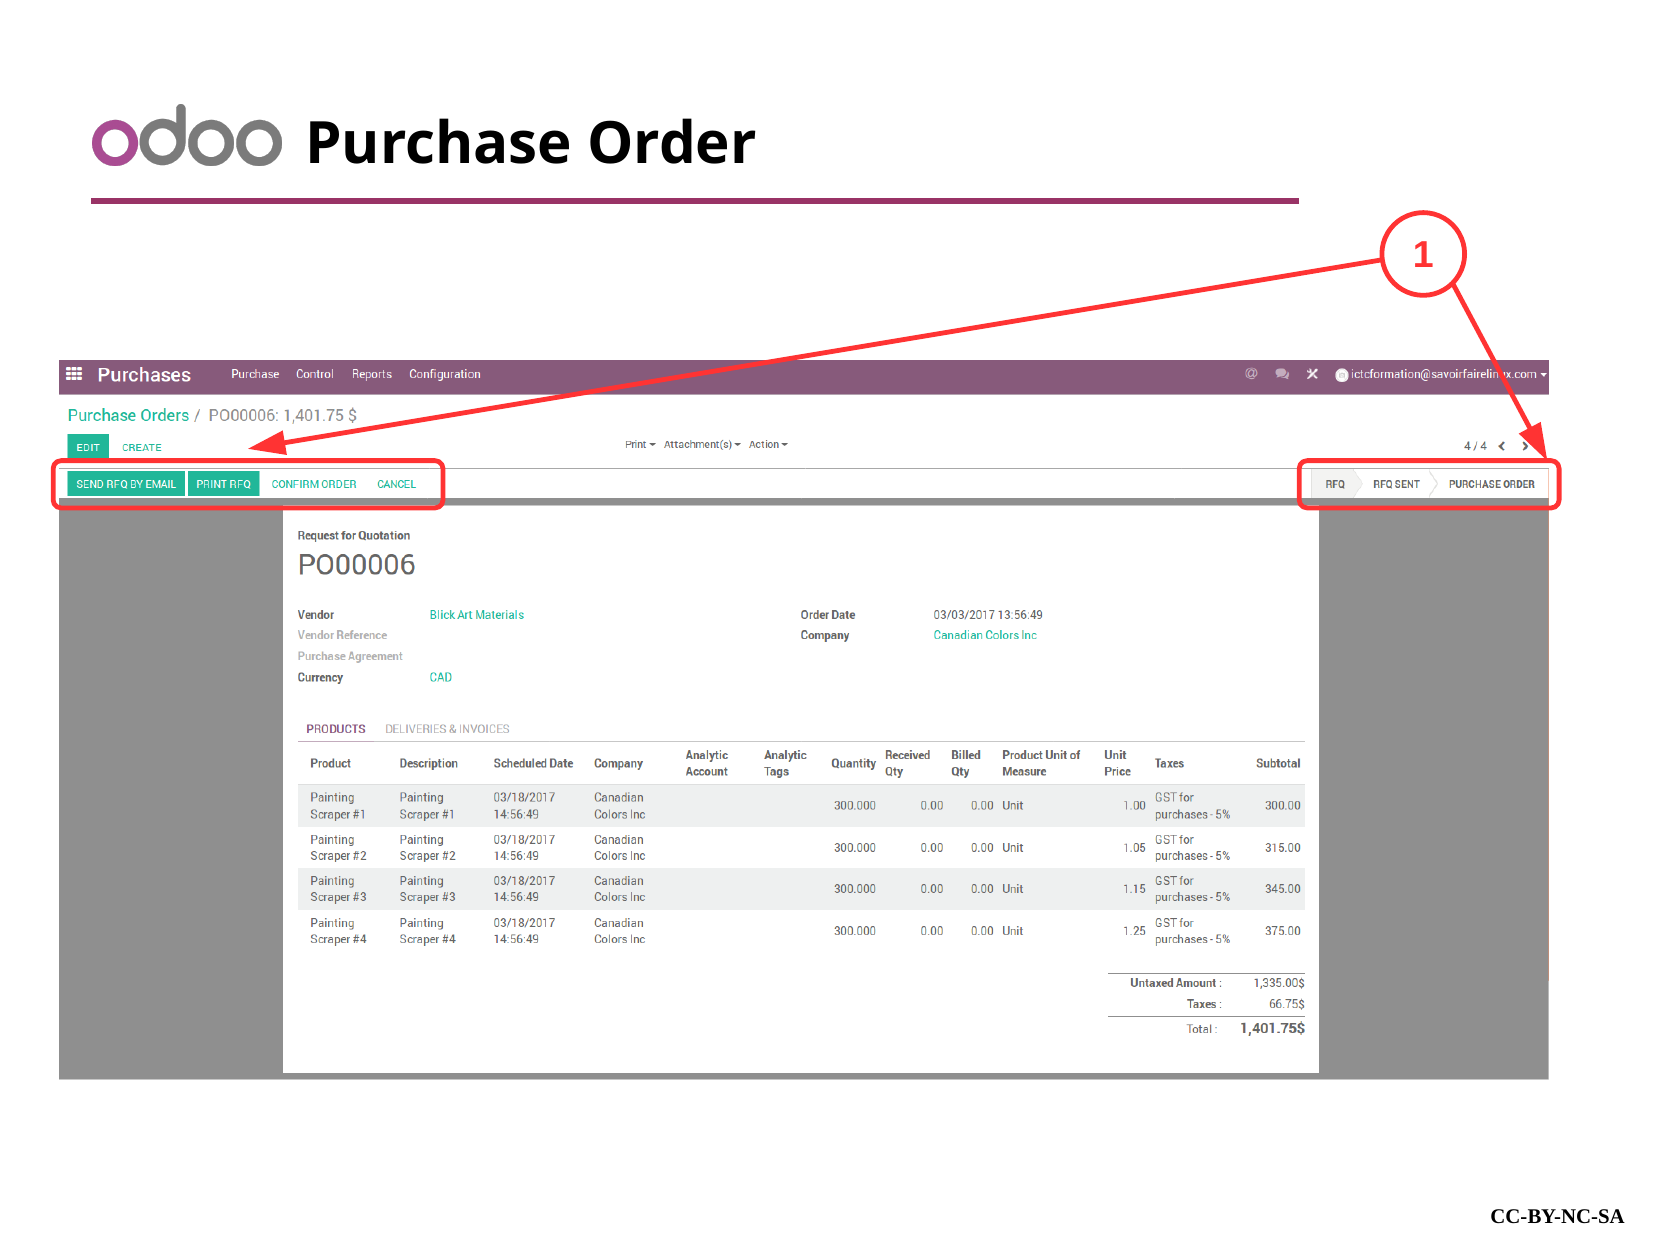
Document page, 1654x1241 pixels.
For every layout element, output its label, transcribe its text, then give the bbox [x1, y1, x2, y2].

picture [92, 104, 282, 166]
picture [59, 360, 1549, 1080]
text_box 1 [1381, 212, 1465, 296]
picture [1497, 360, 1549, 460]
title Purchase Order [305, 37, 1568, 245]
text_box [53, 460, 443, 508]
text_box [1299, 460, 1560, 508]
